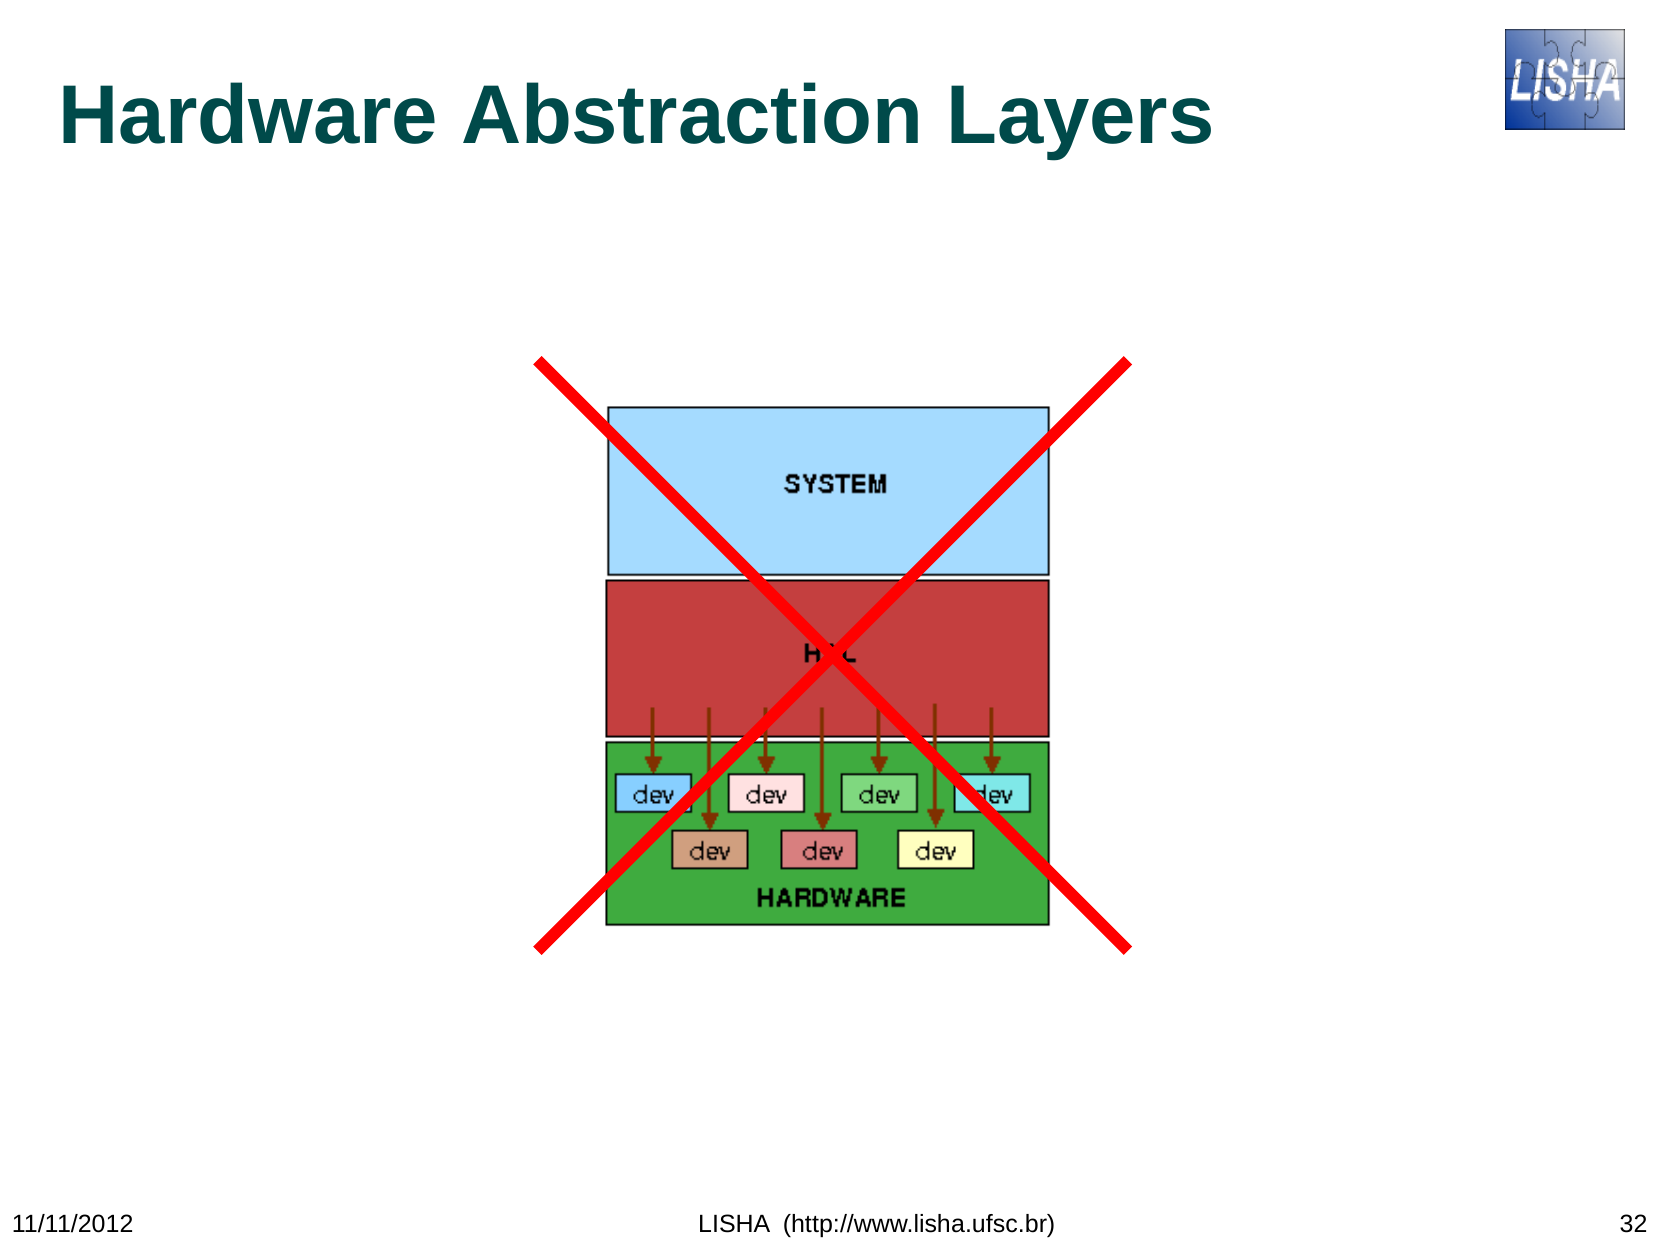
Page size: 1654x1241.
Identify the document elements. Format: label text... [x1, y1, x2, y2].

picture [604, 405, 1052, 646]
picture [1505, 29, 1625, 130]
title Hardware Abstraction Layers [58, 11, 1463, 219]
picture [604, 437, 823, 874]
picture [842, 446, 1052, 865]
picture [604, 665, 1052, 928]
